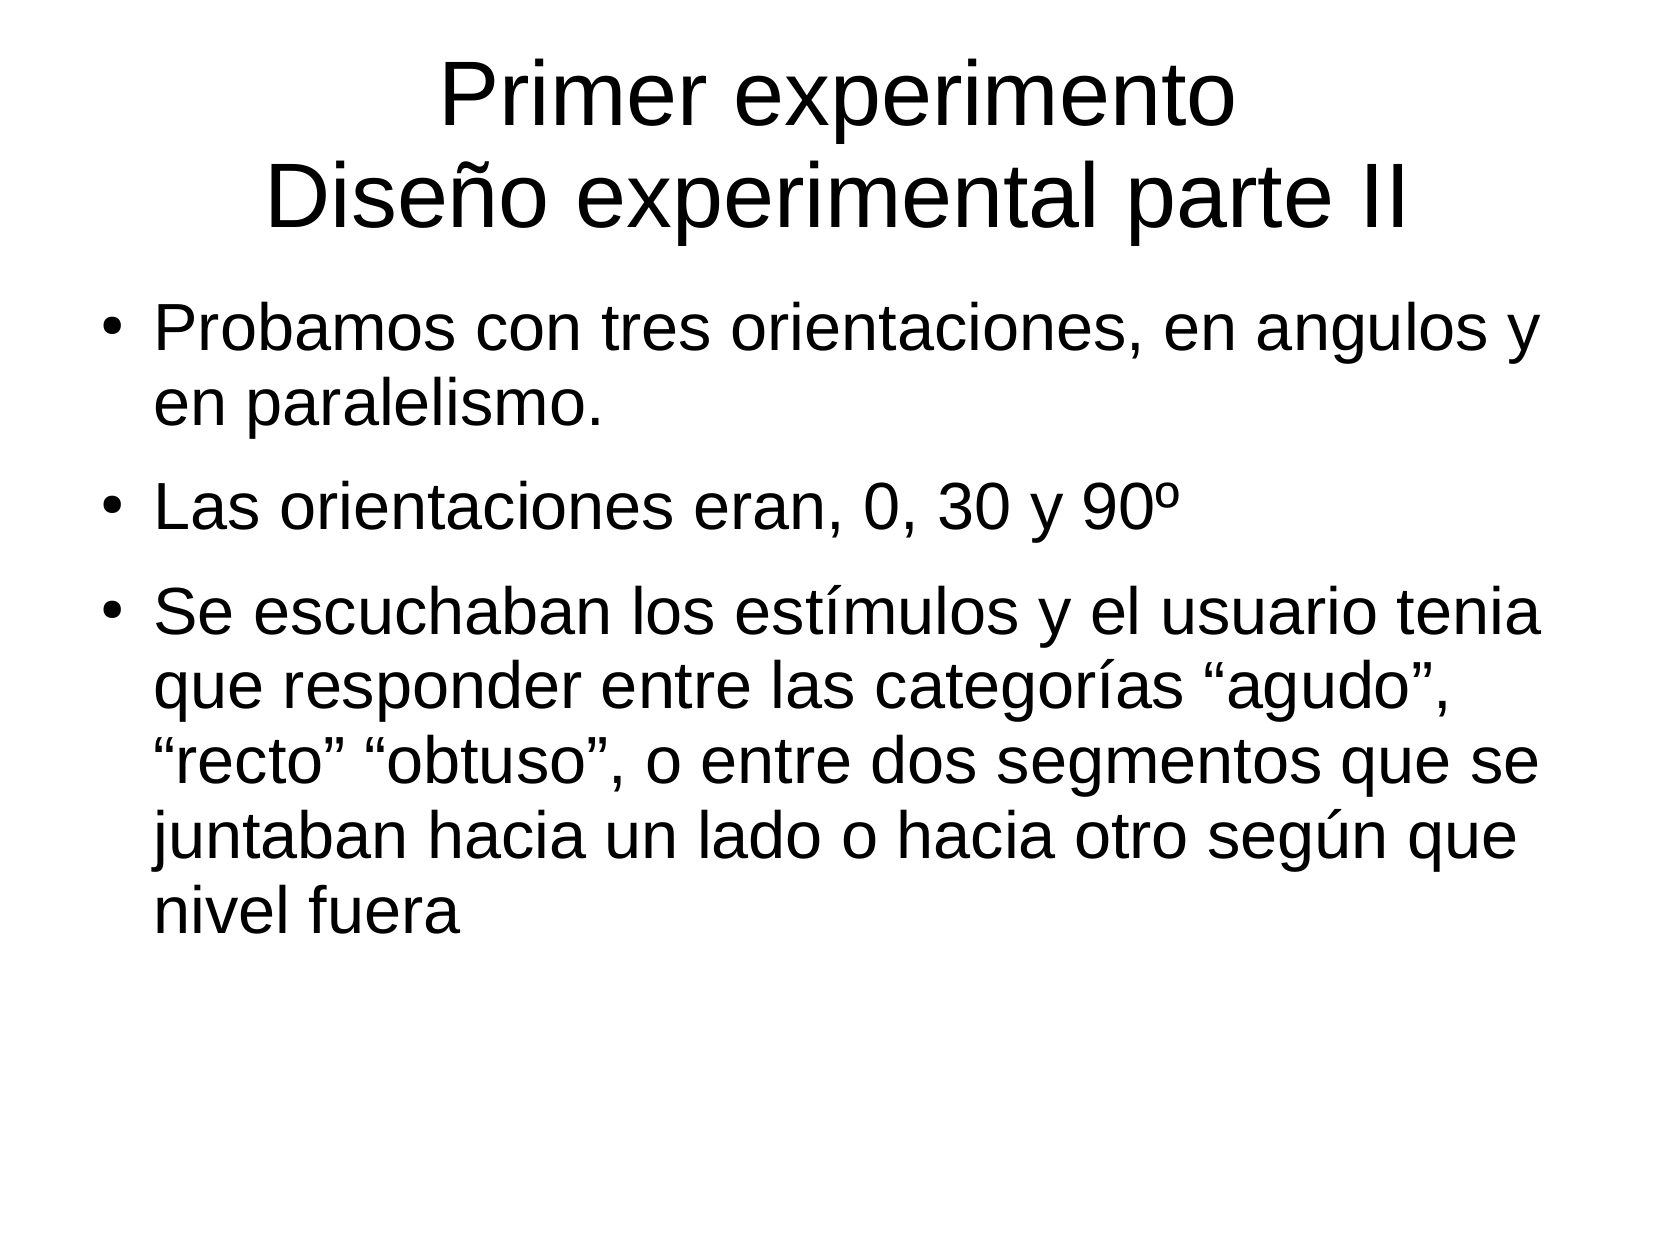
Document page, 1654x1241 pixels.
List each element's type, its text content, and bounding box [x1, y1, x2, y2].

title Primer experimento Diseño experimental parte II [94, 40, 1583, 249]
list Probamos con tres orientaciones, en angulos y en paralelismo. Las orientaciones eran, 0, 30 y 90º Se escuchaban los estímulos y el usuario tenia que responder entre las categorías “agudo”, “recto” “obtuso”, o entre dos segmentos que se juntaban hacia un lado o hacia otro según que nivel fuera [82, 290, 1571, 1010]
